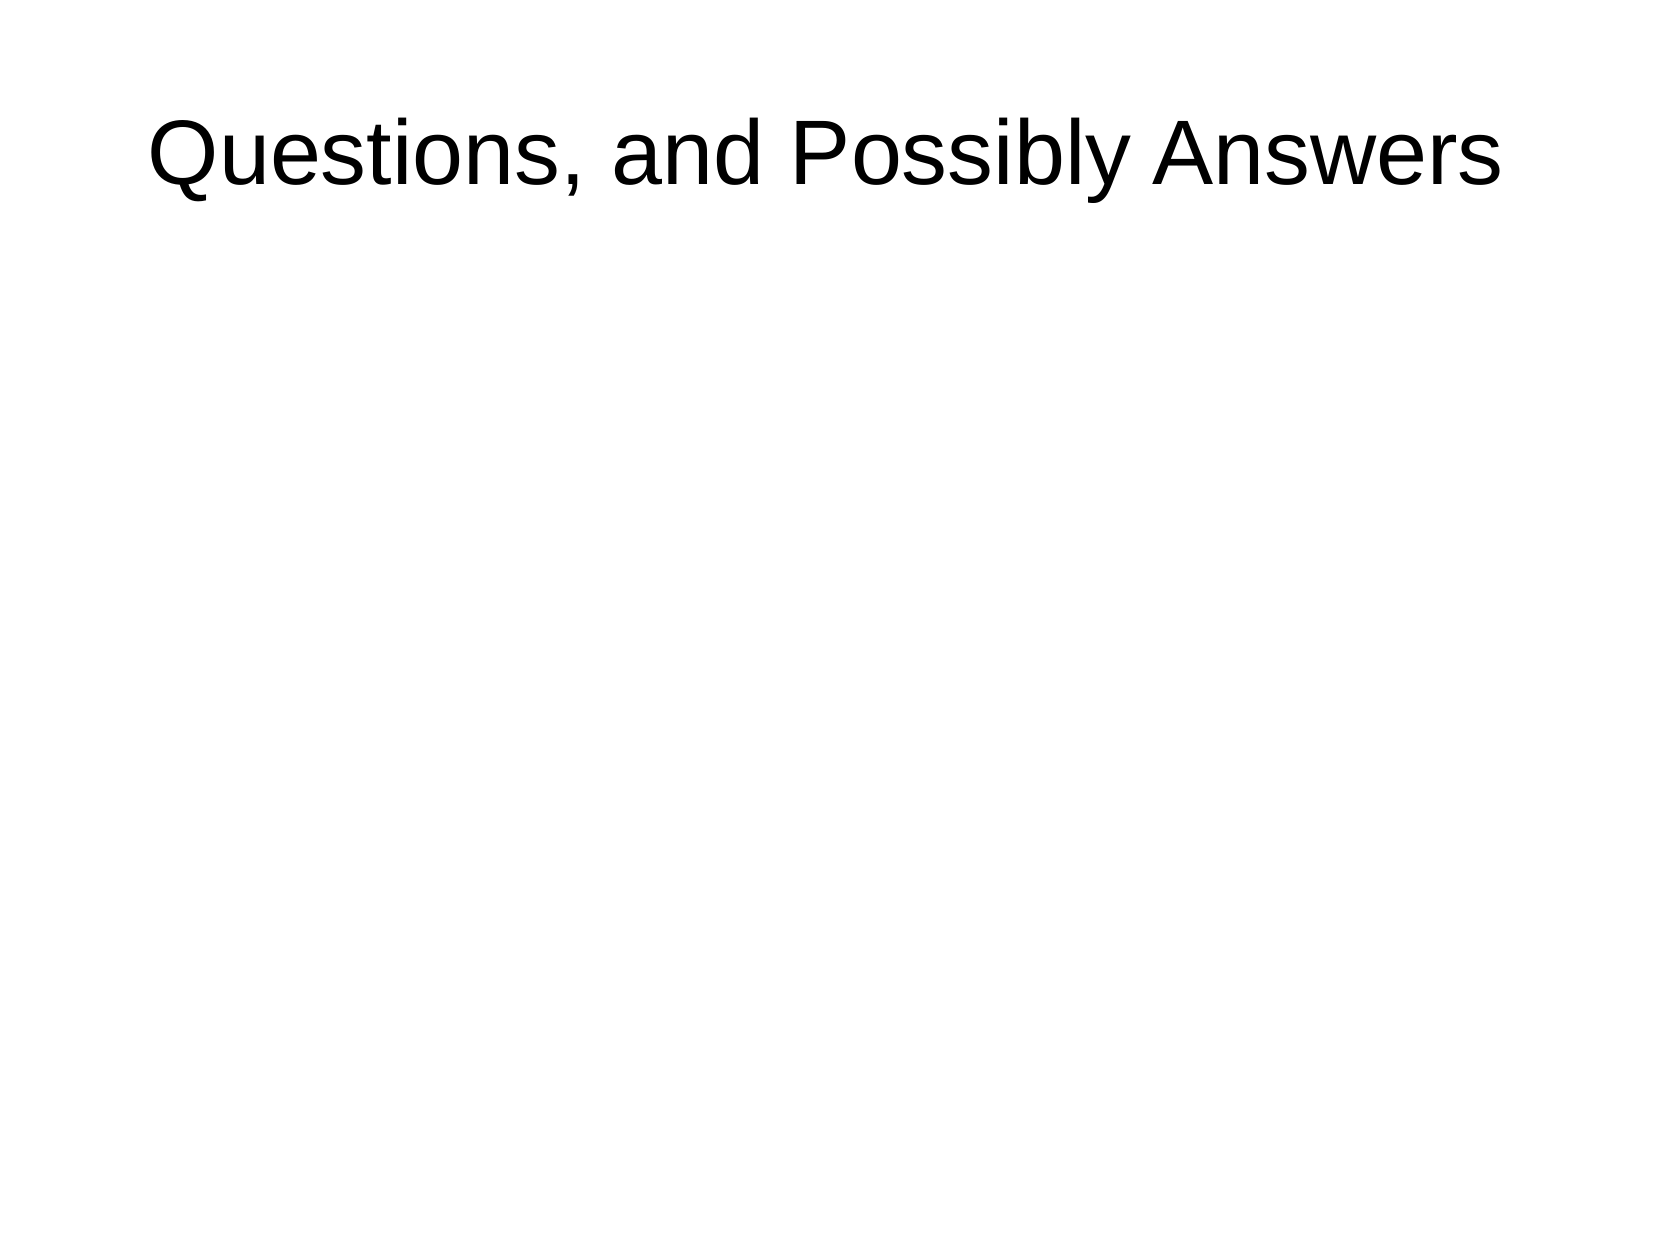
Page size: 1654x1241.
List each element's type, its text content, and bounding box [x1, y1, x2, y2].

title Questions, and Possibly Answers [82, 49, 1571, 257]
